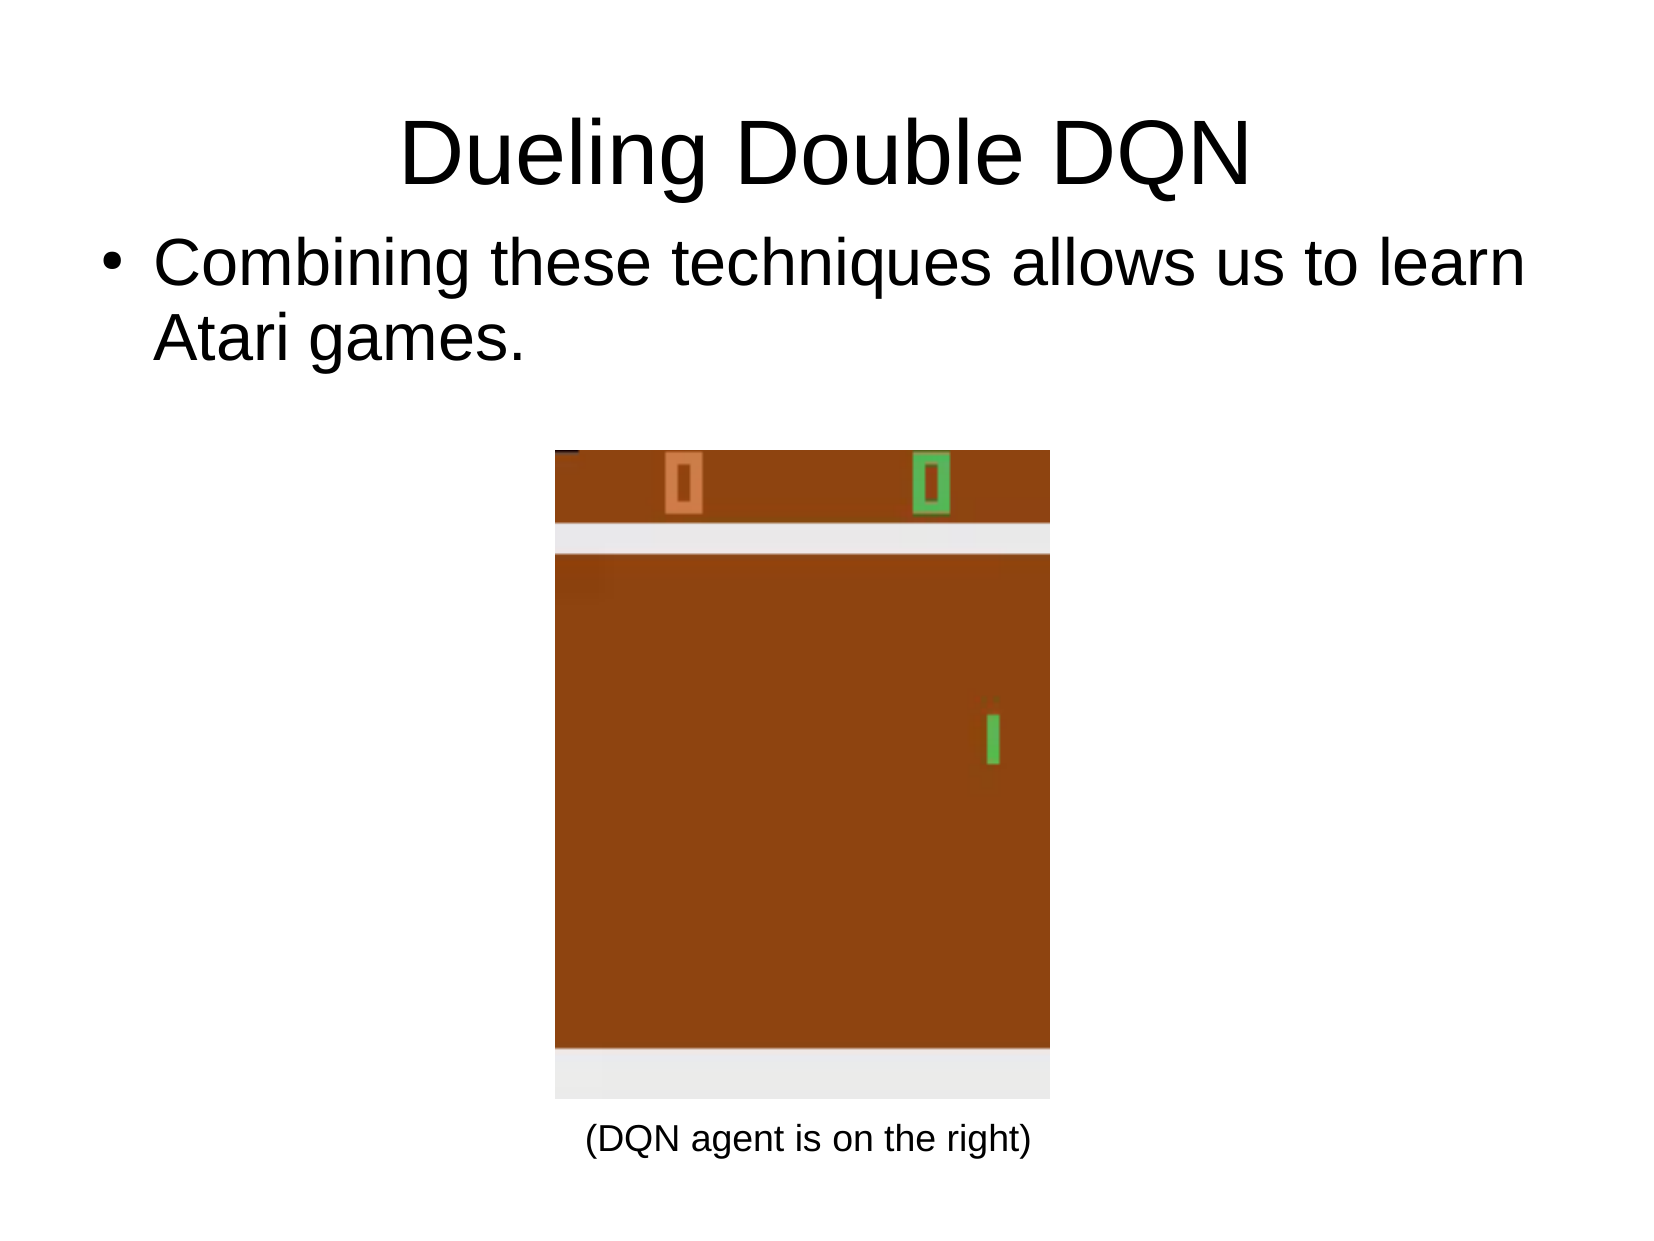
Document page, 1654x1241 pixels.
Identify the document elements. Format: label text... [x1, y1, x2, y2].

list Combining these techniques allows us to learn Atari games. [82, 225, 1571, 945]
title Dueling Double DQN [82, 49, 1571, 225]
text_box [555, 450, 1051, 1100]
text_box (DQN agent is on the right) [570, 1110, 1066, 1167]
